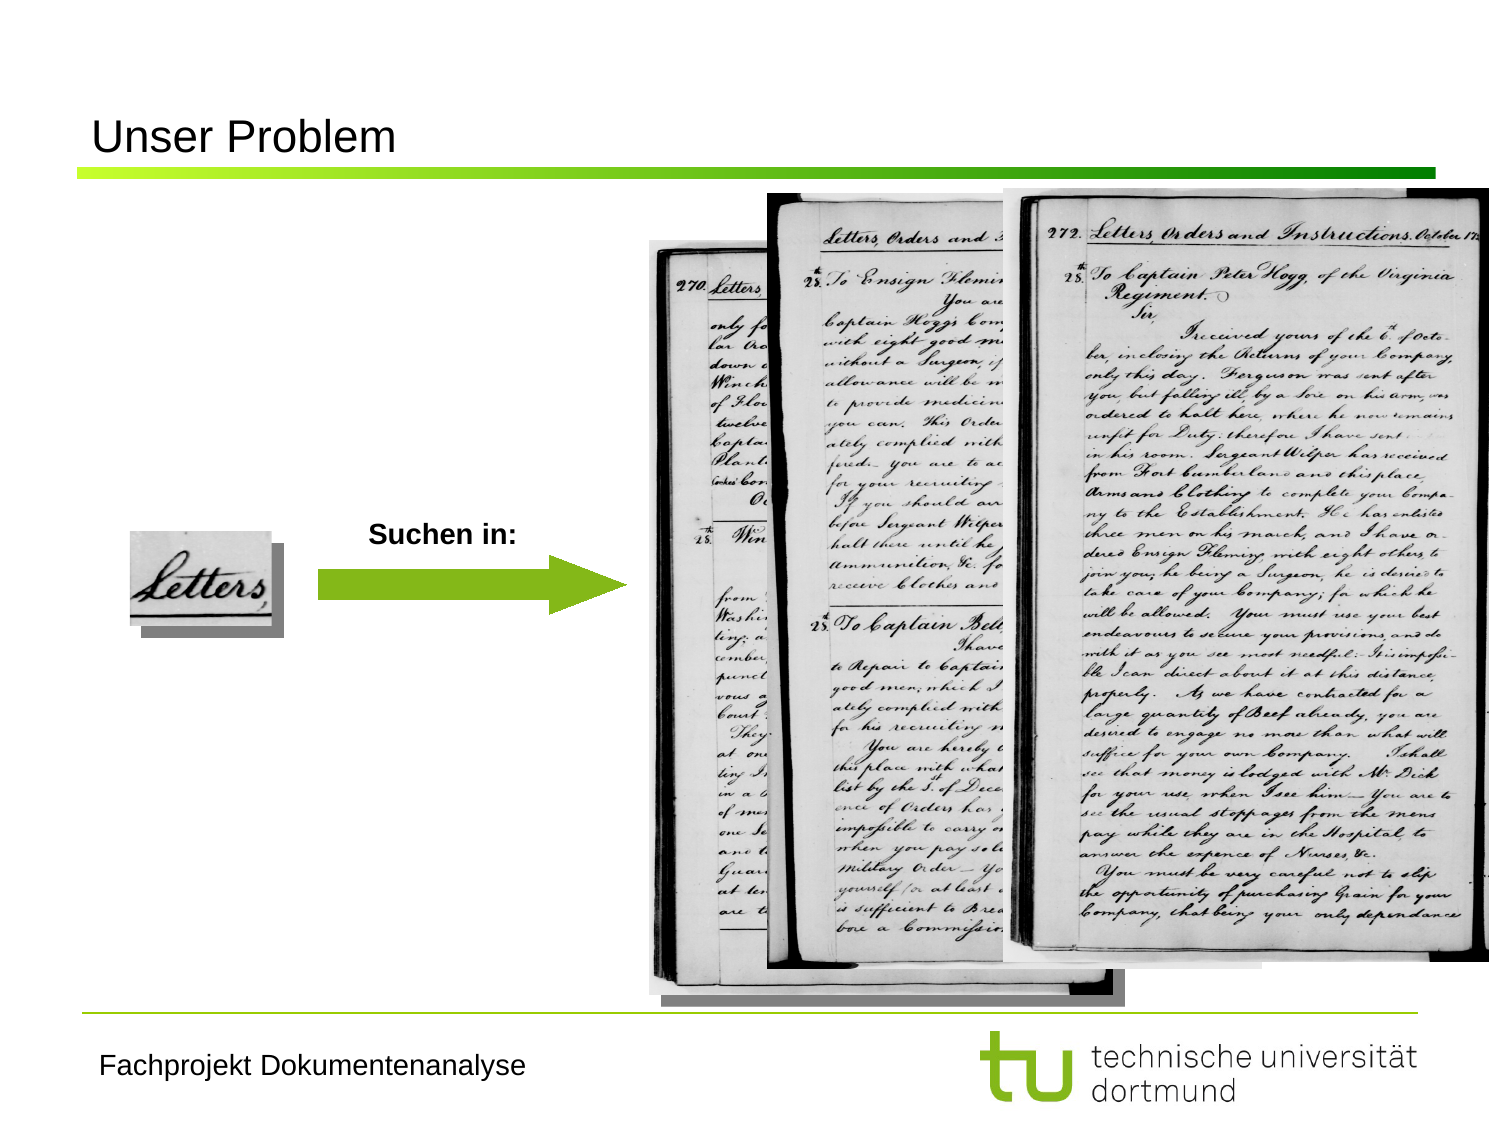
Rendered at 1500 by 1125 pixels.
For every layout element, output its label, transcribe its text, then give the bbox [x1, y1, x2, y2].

picture [980, 1031, 1418, 1111]
picture [649, 188, 1489, 995]
title Unser Problem [76, 7, 1418, 170]
text_box Suchen in: [295, 508, 591, 567]
picture [129, 531, 272, 626]
text_box [318, 567, 627, 615]
